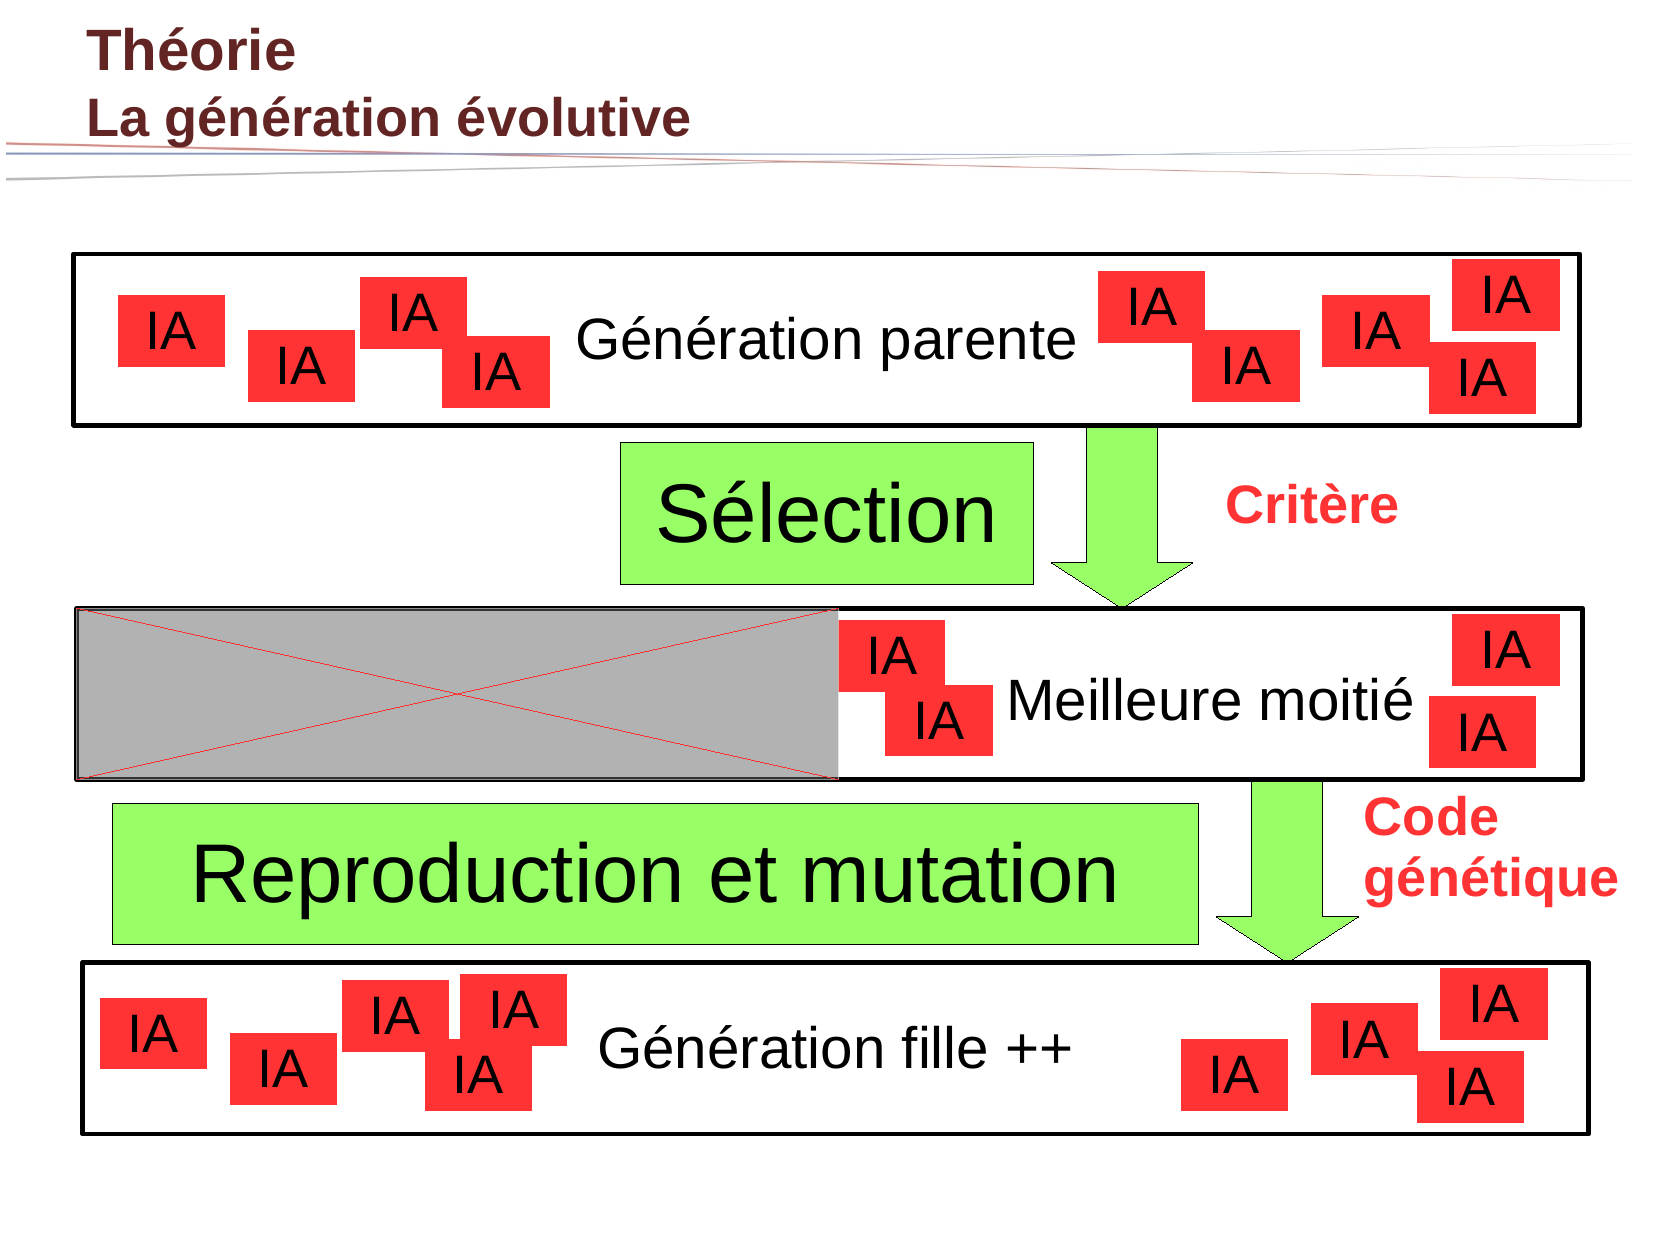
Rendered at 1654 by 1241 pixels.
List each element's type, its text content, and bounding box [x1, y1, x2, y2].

text_box IA [1181, 1039, 1288, 1111]
text_box IA [1311, 1003, 1418, 1075]
text_box IA [1452, 614, 1560, 686]
text_box IA [460, 974, 567, 1046]
text_box Meilleure moitié [838, 608, 1583, 792]
text_box IA [118, 295, 225, 367]
text_box IA [230, 1033, 337, 1105]
text_box IA [1322, 295, 1430, 367]
text_box Sélection [620, 442, 1034, 585]
text_box IA [360, 277, 467, 349]
text_box IA [1192, 330, 1300, 402]
title Théorie La génération évolutive [0, 11, 780, 130]
text_box Code génétique [1348, 779, 1604, 921]
text_box Génération fille ++ [82, 962, 1589, 1134]
picture [6, 133, 1632, 208]
text_box [1051, 426, 1193, 608]
text_box Génération parente [73, 253, 1580, 426]
text_box IA [100, 998, 207, 1069]
text_box IA [342, 980, 449, 1052]
text_box IA [425, 1039, 532, 1111]
text_box IA [1417, 1051, 1524, 1123]
text_box IA [1429, 696, 1536, 768]
text_box [76, 608, 838, 780]
text_box IA [248, 330, 355, 402]
text_box IA [442, 336, 550, 408]
text_box IA [1440, 968, 1548, 1040]
text_box IA [1429, 342, 1536, 414]
text_box IA [1098, 271, 1205, 343]
text_box IA [1452, 259, 1560, 331]
text_box Critère [1210, 467, 1410, 546]
text_box [1216, 792, 1352, 962]
text_box Reproduction et mutation [112, 803, 1199, 945]
